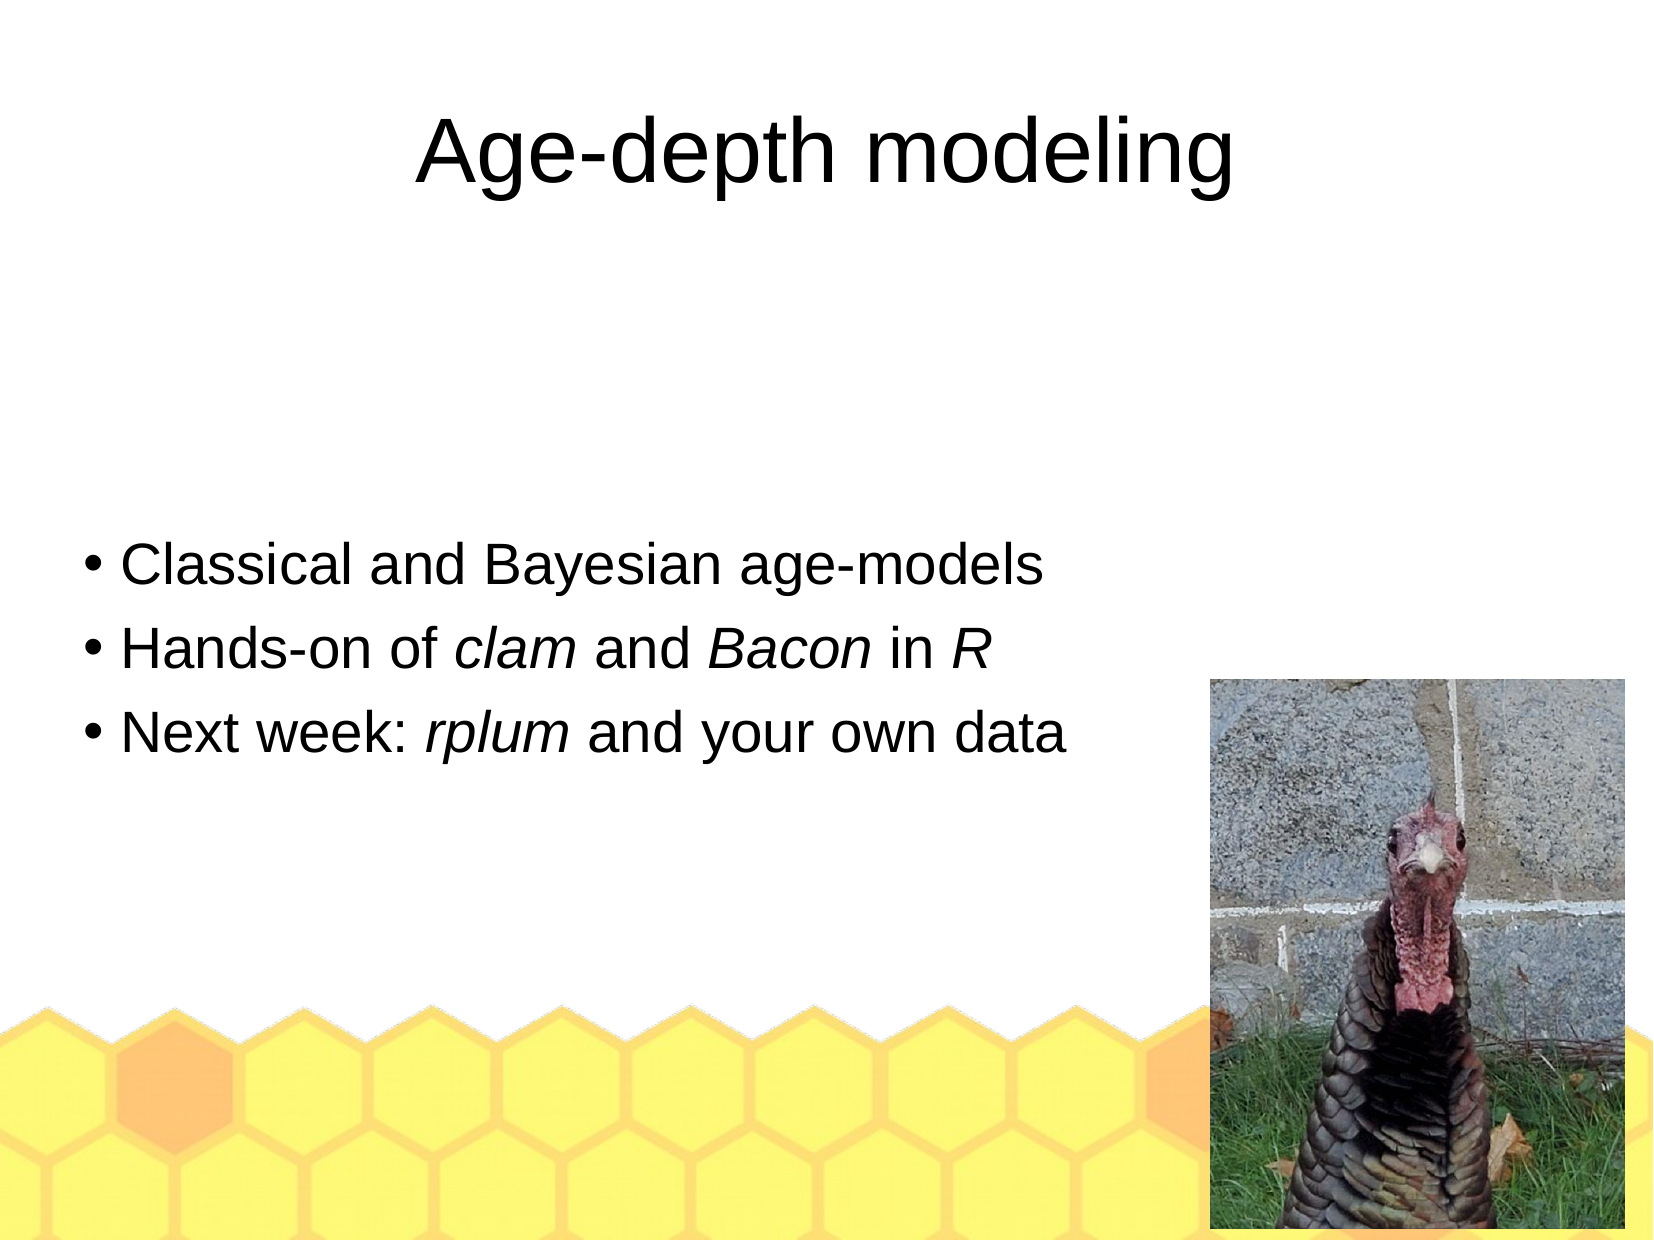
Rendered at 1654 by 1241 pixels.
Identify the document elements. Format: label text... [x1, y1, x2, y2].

text_box Classical and Bayesian age-models Hands-on of clam and Bacon in R Next week: rplum and your own data [82, 290, 1571, 1009]
picture [0, 679, 1653, 1240]
text_box Age-depth modeling [82, 49, 1571, 256]
